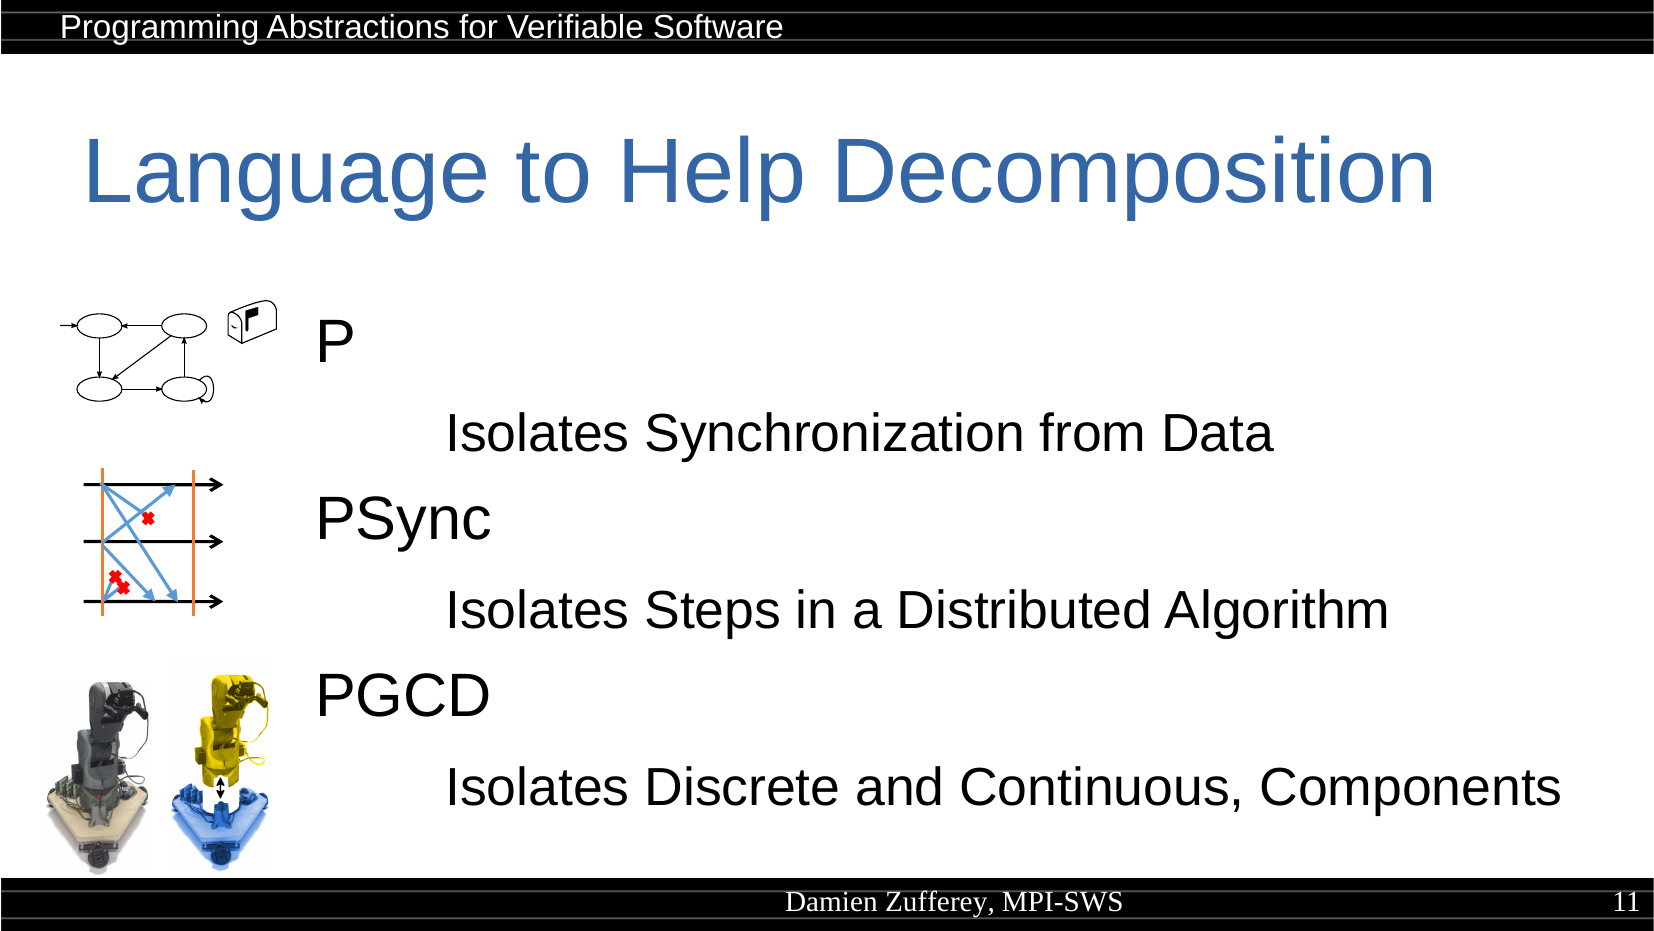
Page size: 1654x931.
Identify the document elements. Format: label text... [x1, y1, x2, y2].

picture [170, 659, 271, 872]
text_box [143, 512, 154, 524]
picture [227, 300, 277, 345]
text_box [110, 571, 129, 594]
picture [45, 680, 151, 876]
picture [60, 313, 215, 405]
list P Isolates Synchronization from Data PSync Isolates Steps in a Distributed Algorithm PGCD Isolates Discrete and Continuous, Components [315, 307, 1571, 861]
title Language to Help Decomposition [82, 92, 1571, 249]
picture [1, 878, 1654, 931]
picture [1, 0, 1654, 54]
